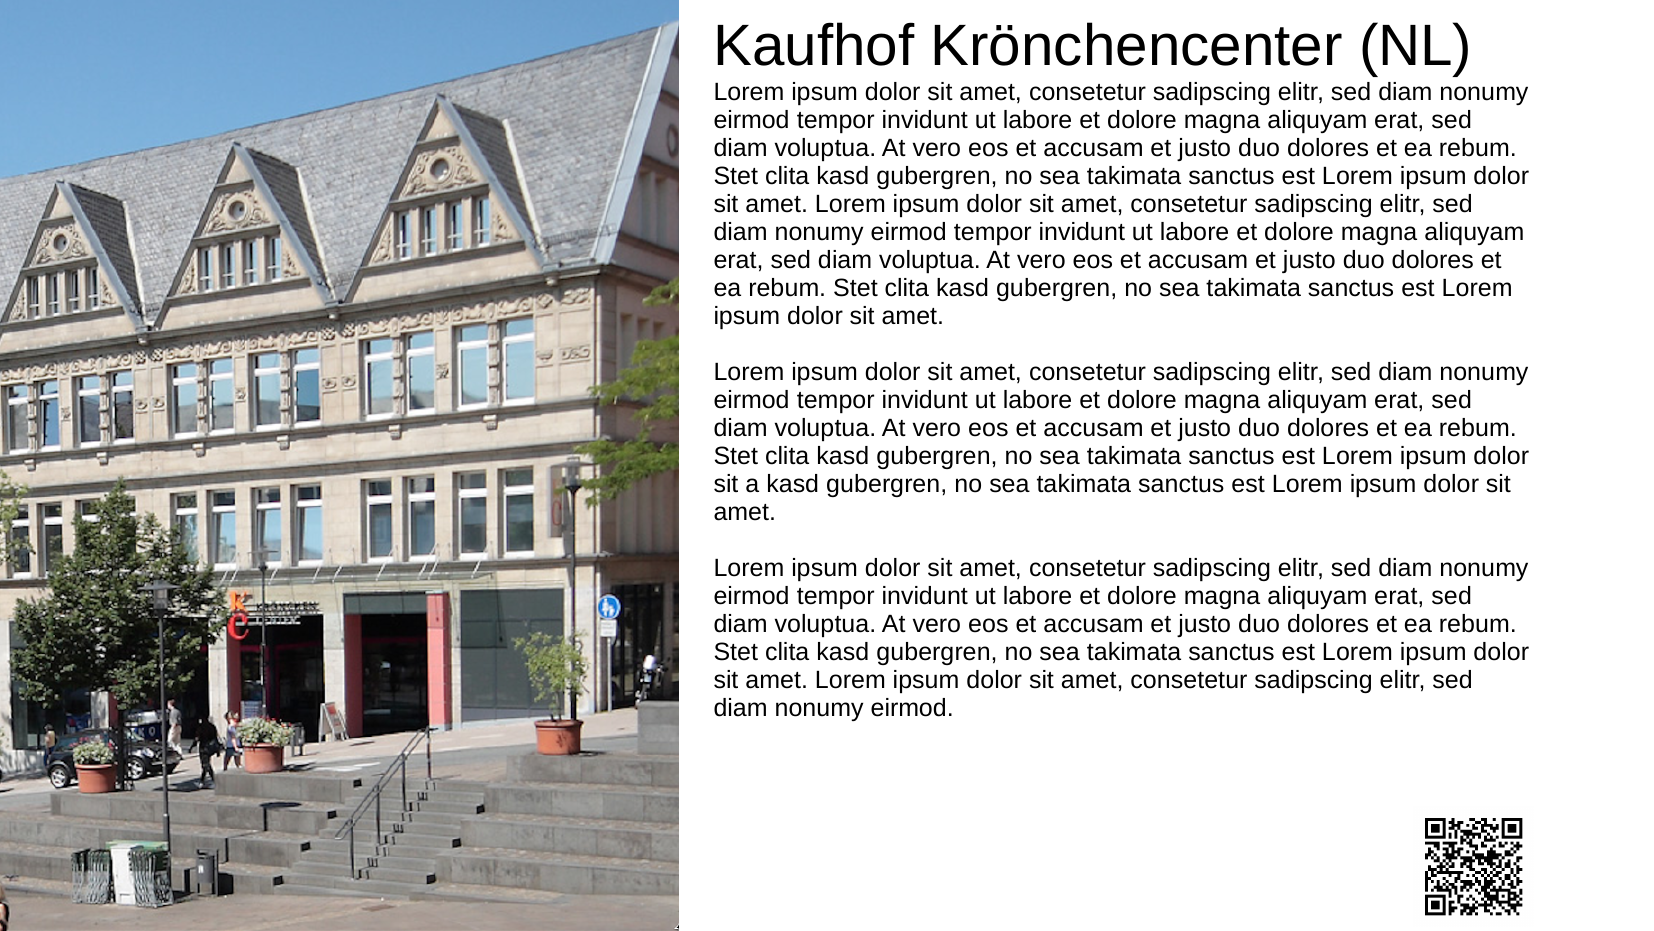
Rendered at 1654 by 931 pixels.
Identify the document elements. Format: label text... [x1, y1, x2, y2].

picture [1413, 806, 1534, 927]
picture [0, 0, 679, 931]
title Kaufhof Krönchencenter (NL) Lorem ipsum dolor sit amet, consetetur sadipscing elitr, sed diam nonumy eirmod tempor invidunt ut labore et dolore magna aliquyam erat, sed diam voluptua. At vero eos et accusam et justo duo dolores et ea rebum. Stet clita kasd gubergren, no sea takimata sanctus est Lorem ipsum dolor sit amet. Lorem ipsum dolor sit amet, consetetur sadipscing elitr, sed diam nonumy eirmod tempor invidunt ut labore et dolore magna aliquyam erat, sed diam voluptua. At vero eos et accusam et justo duo dolores et ea rebum. Stet clita kasd gubergren, no sea takimata sanctus est Lorem ipsum dolor sit amet. Lorem ipsum dolor sit amet, consetetur sadipscing elitr, sed diam nonumy eirmod tempor invidunt ut labore et dolore magna aliquyam erat, sed diam voluptua. At vero eos et accusam et justo duo dolores et ea rebum. Stet clita kasd gubergren, no sea takimata sanctus est Lorem ipsum dolor sit a kasd gubergren, no sea takimata sanctus est Lorem ipsum dolor sit amet. Lorem ipsum dolor sit amet, consetetur sadipscing elitr, sed diam nonumy eirmod tempor invidunt ut labore et dolore magna aliquyam erat, sed diam voluptua. At vero eos et accusam et justo duo dolores et ea rebum. Stet clita kasd gubergren, no sea takimata sanctus est Lorem ipsum dolor sit amet. Lorem ipsum dolor sit amet, consetetur sadipscing elitr, sed diam nonumy eirmod. [713, 0, 1535, 764]
